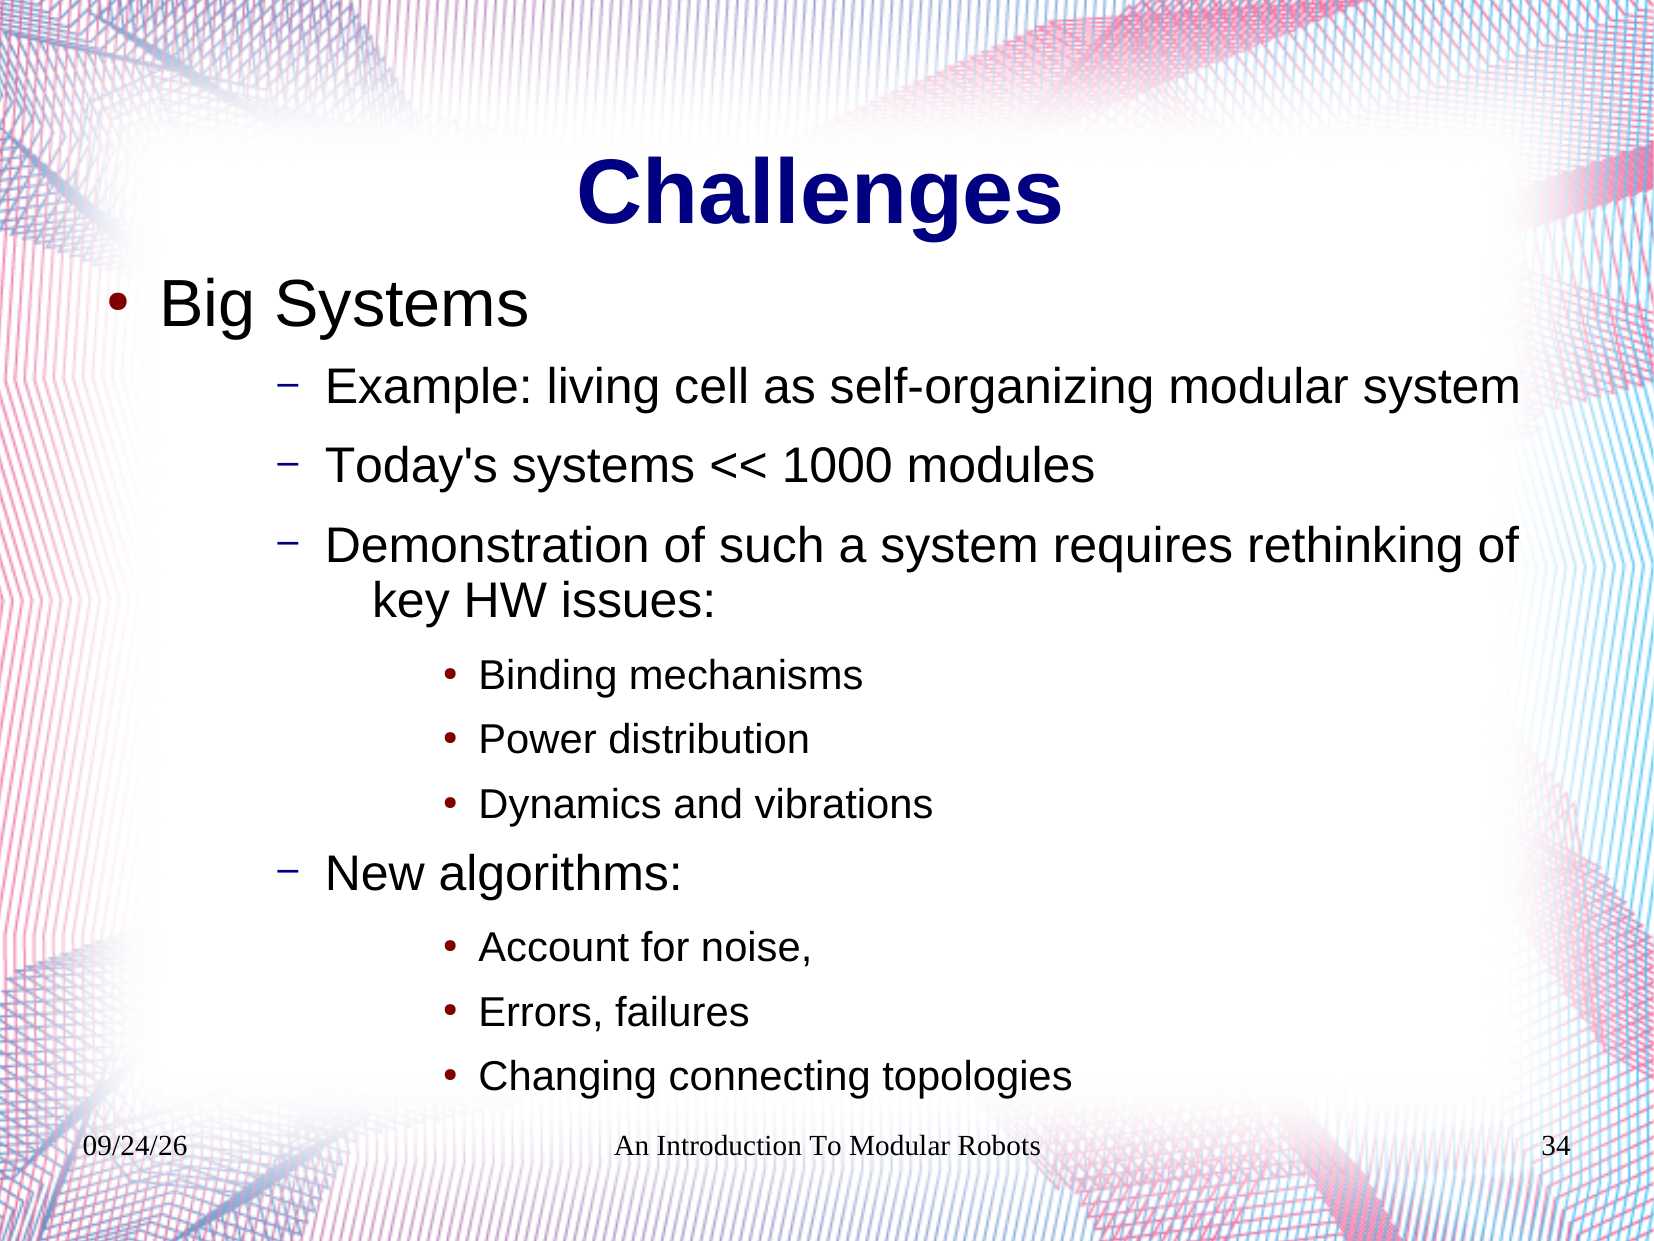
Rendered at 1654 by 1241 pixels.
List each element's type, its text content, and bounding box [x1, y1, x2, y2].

title Challenges [76, 88, 1565, 296]
picture [0, 0, 1654, 1241]
list Big Systems Example: living cell as self-organizing modular system Today's systems << 1000 modules Demonstration of such a system requires rethinking of key HW issues: Binding mechanisms Power distribution Dynamics and vibrations New algorithms: Account for noise, Errors, failures Changing connecting topologies [88, 265, 1577, 1099]
